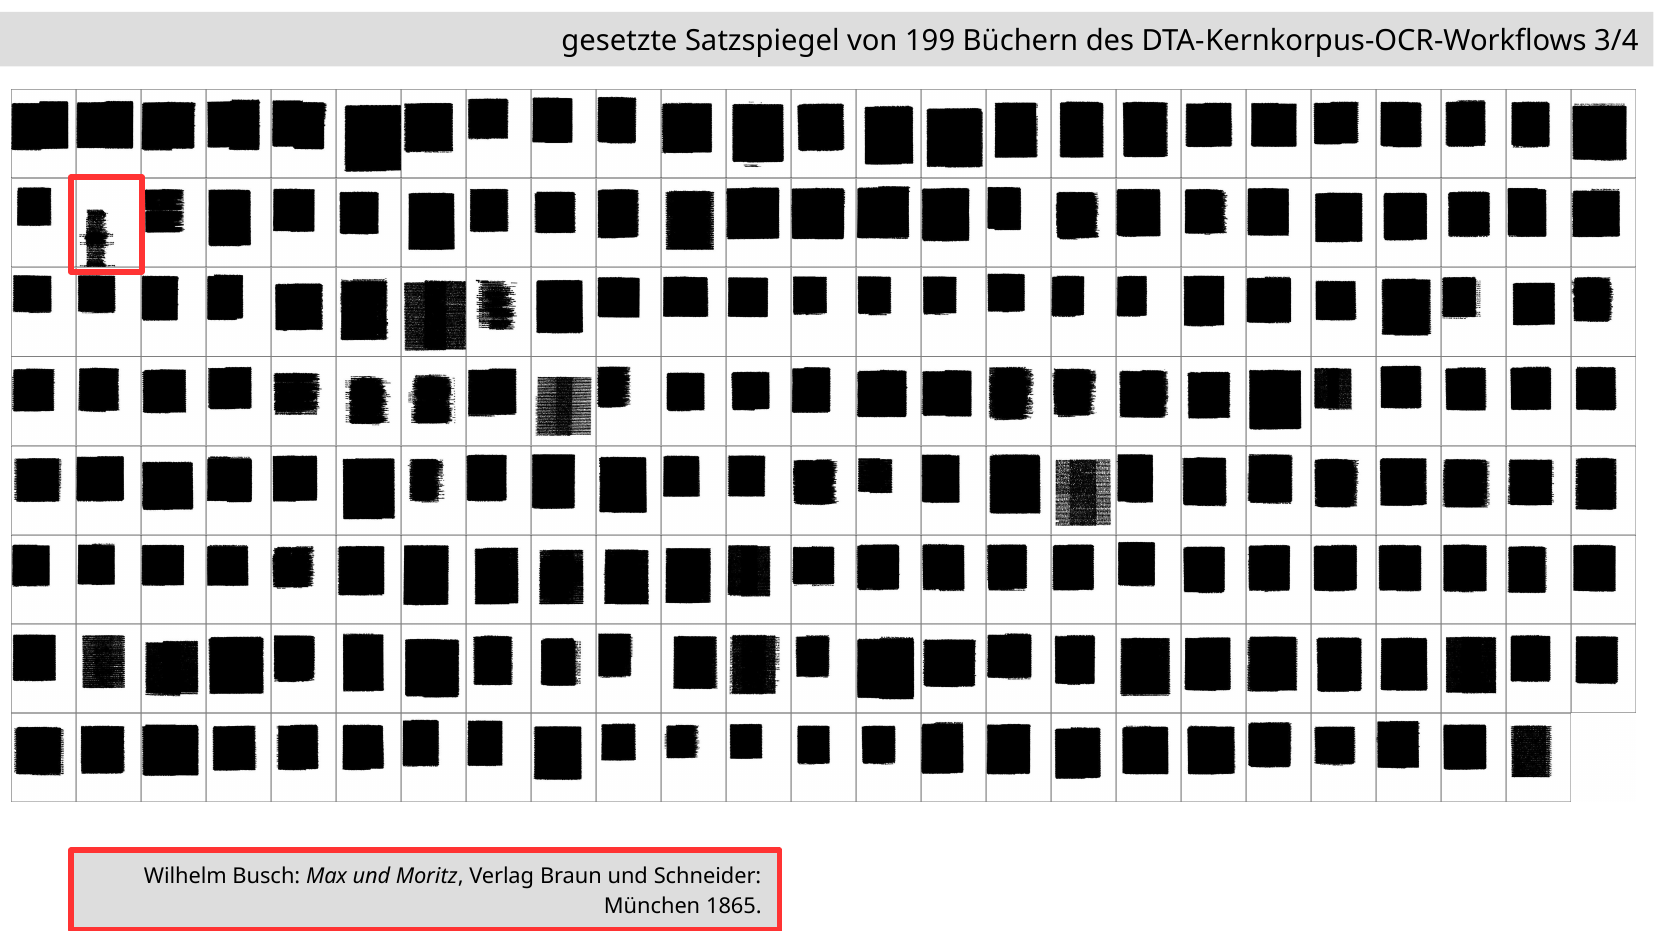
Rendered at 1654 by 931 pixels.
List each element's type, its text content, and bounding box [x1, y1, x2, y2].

picture [11, 89, 1636, 802]
text_box Wilhelm Busch: Max und Moritz, Verlag Braun und Schneider: München 1865. [70, 850, 780, 893]
text_box gesetzte Satzspiegel von 199 Büchern des DTA-Kernkorpus-OCR-Workflows 3/4 [0, 11, 1654, 57]
